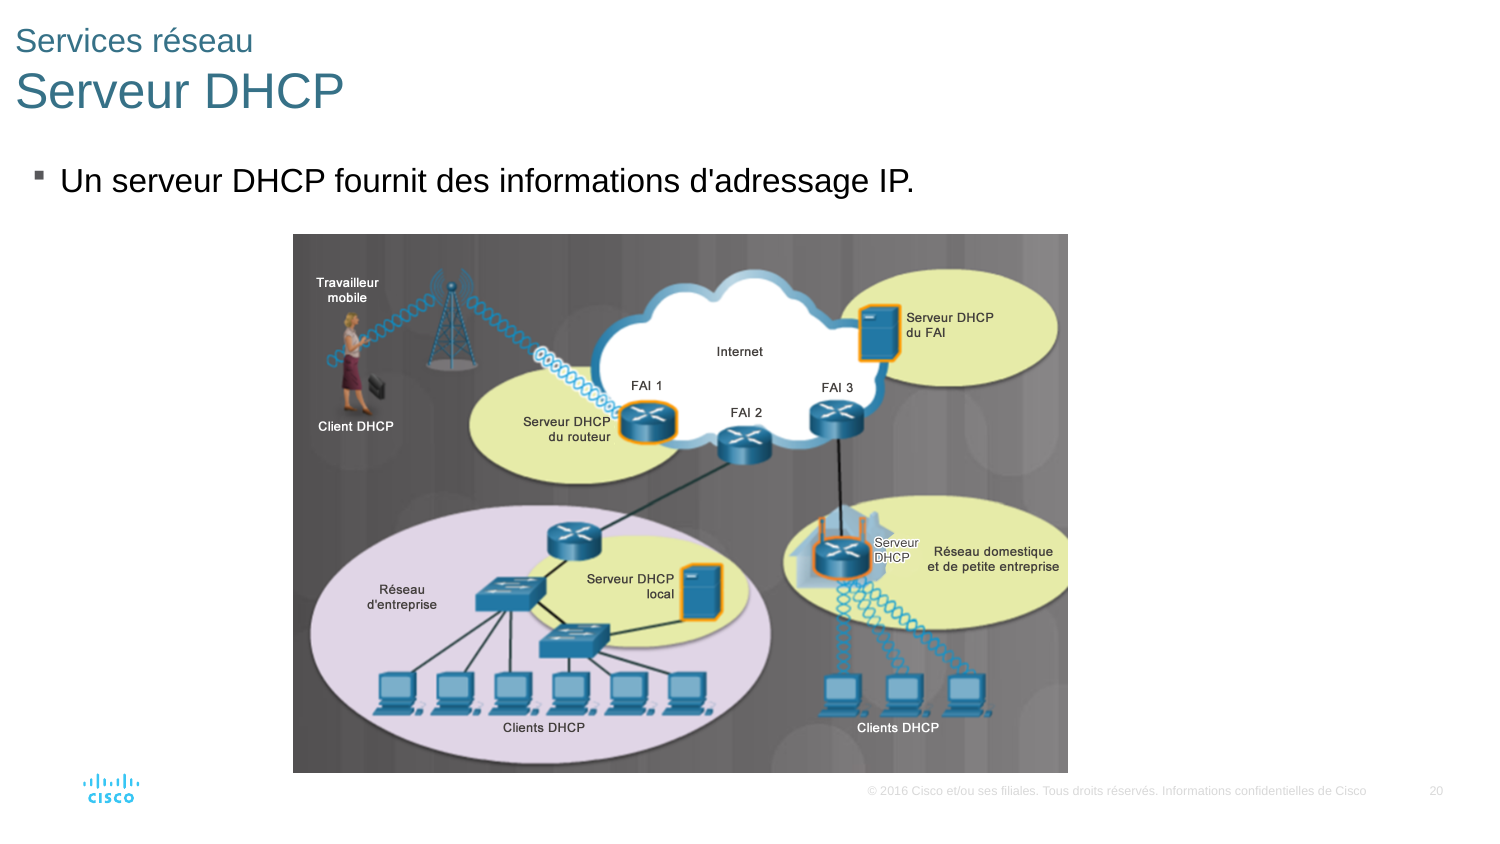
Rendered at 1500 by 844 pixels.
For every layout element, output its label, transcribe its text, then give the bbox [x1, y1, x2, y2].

list Un serveur DHCP fournit des informations d'adressage IP. [17, 151, 1279, 215]
title Services réseau Serveur DHCP [0, 6, 1500, 131]
picture [293, 234, 1068, 773]
